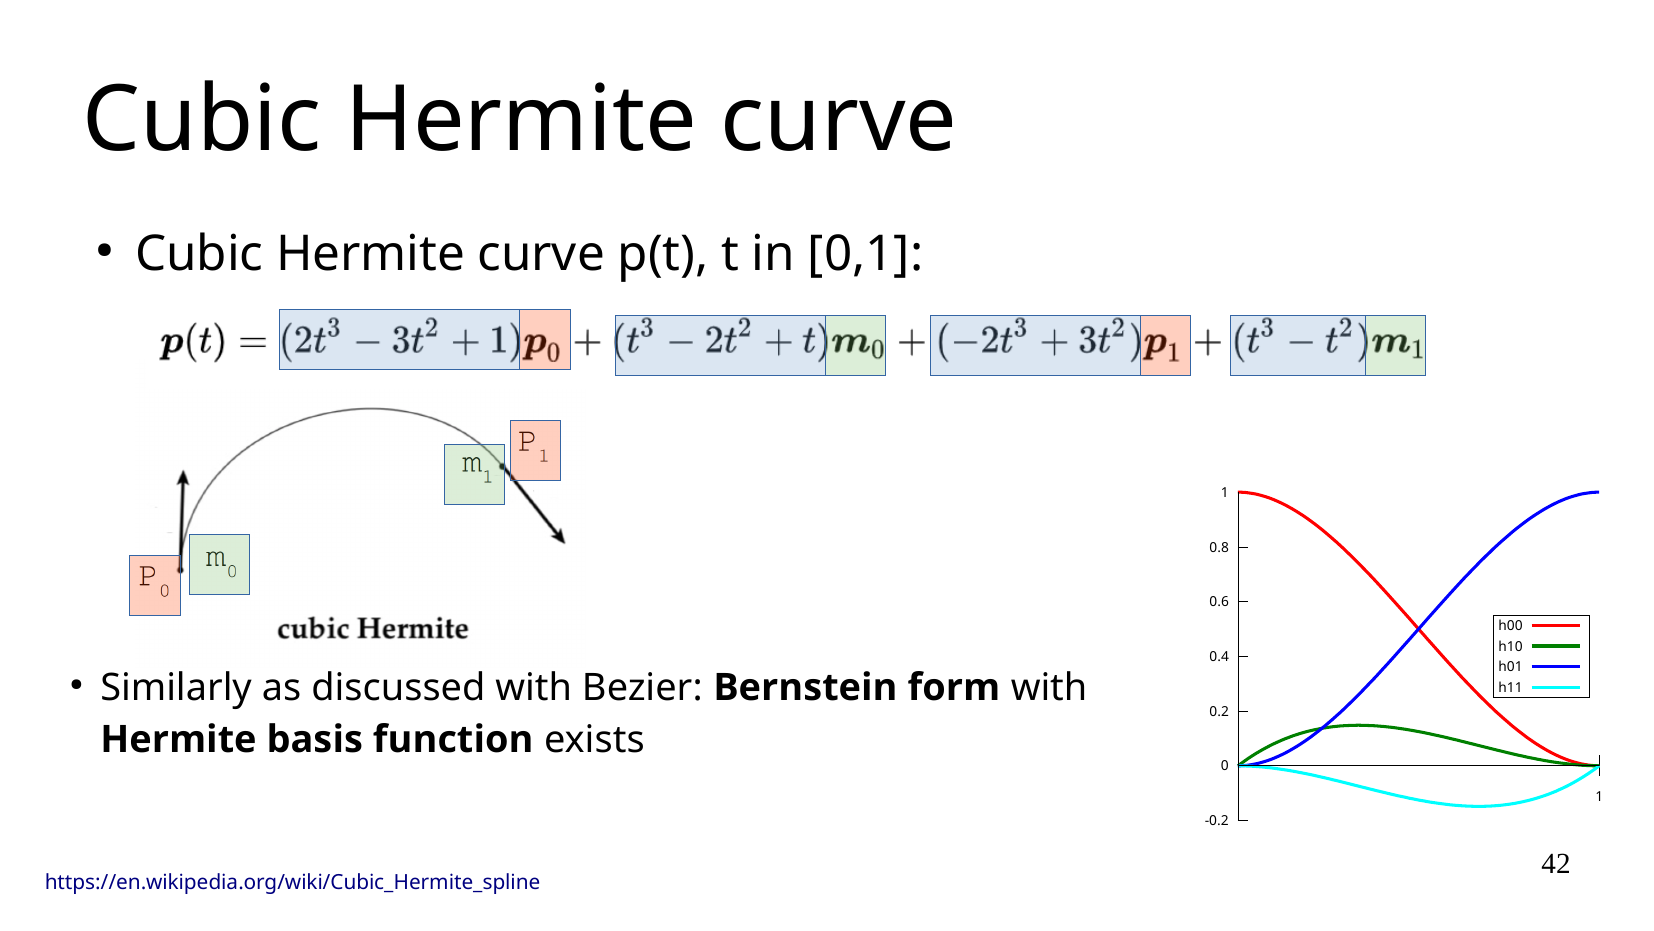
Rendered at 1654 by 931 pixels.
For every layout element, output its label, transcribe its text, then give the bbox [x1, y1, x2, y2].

text_box [129, 555, 181, 616]
title Cubic Hermite curve [82, 37, 1571, 193]
text_box [189, 534, 250, 595]
text_box [279, 309, 571, 370]
text_box https://en.wikipedia.org/wiki/Cubic_Hermite_spline [30, 859, 1156, 901]
text_box [1230, 315, 1426, 376]
text_box [444, 444, 505, 505]
text_box [615, 315, 886, 376]
list Similarly as discussed with Bezier: Bernstein form with Hermite basis function exists [60, 660, 1171, 766]
text_box [510, 420, 561, 481]
picture [1170, 472, 1629, 841]
list Cubic Hermite curve p(t), t in [0,1]: [82, 217, 1571, 286]
picture [135, 296, 1426, 660]
text_box [930, 315, 1191, 376]
